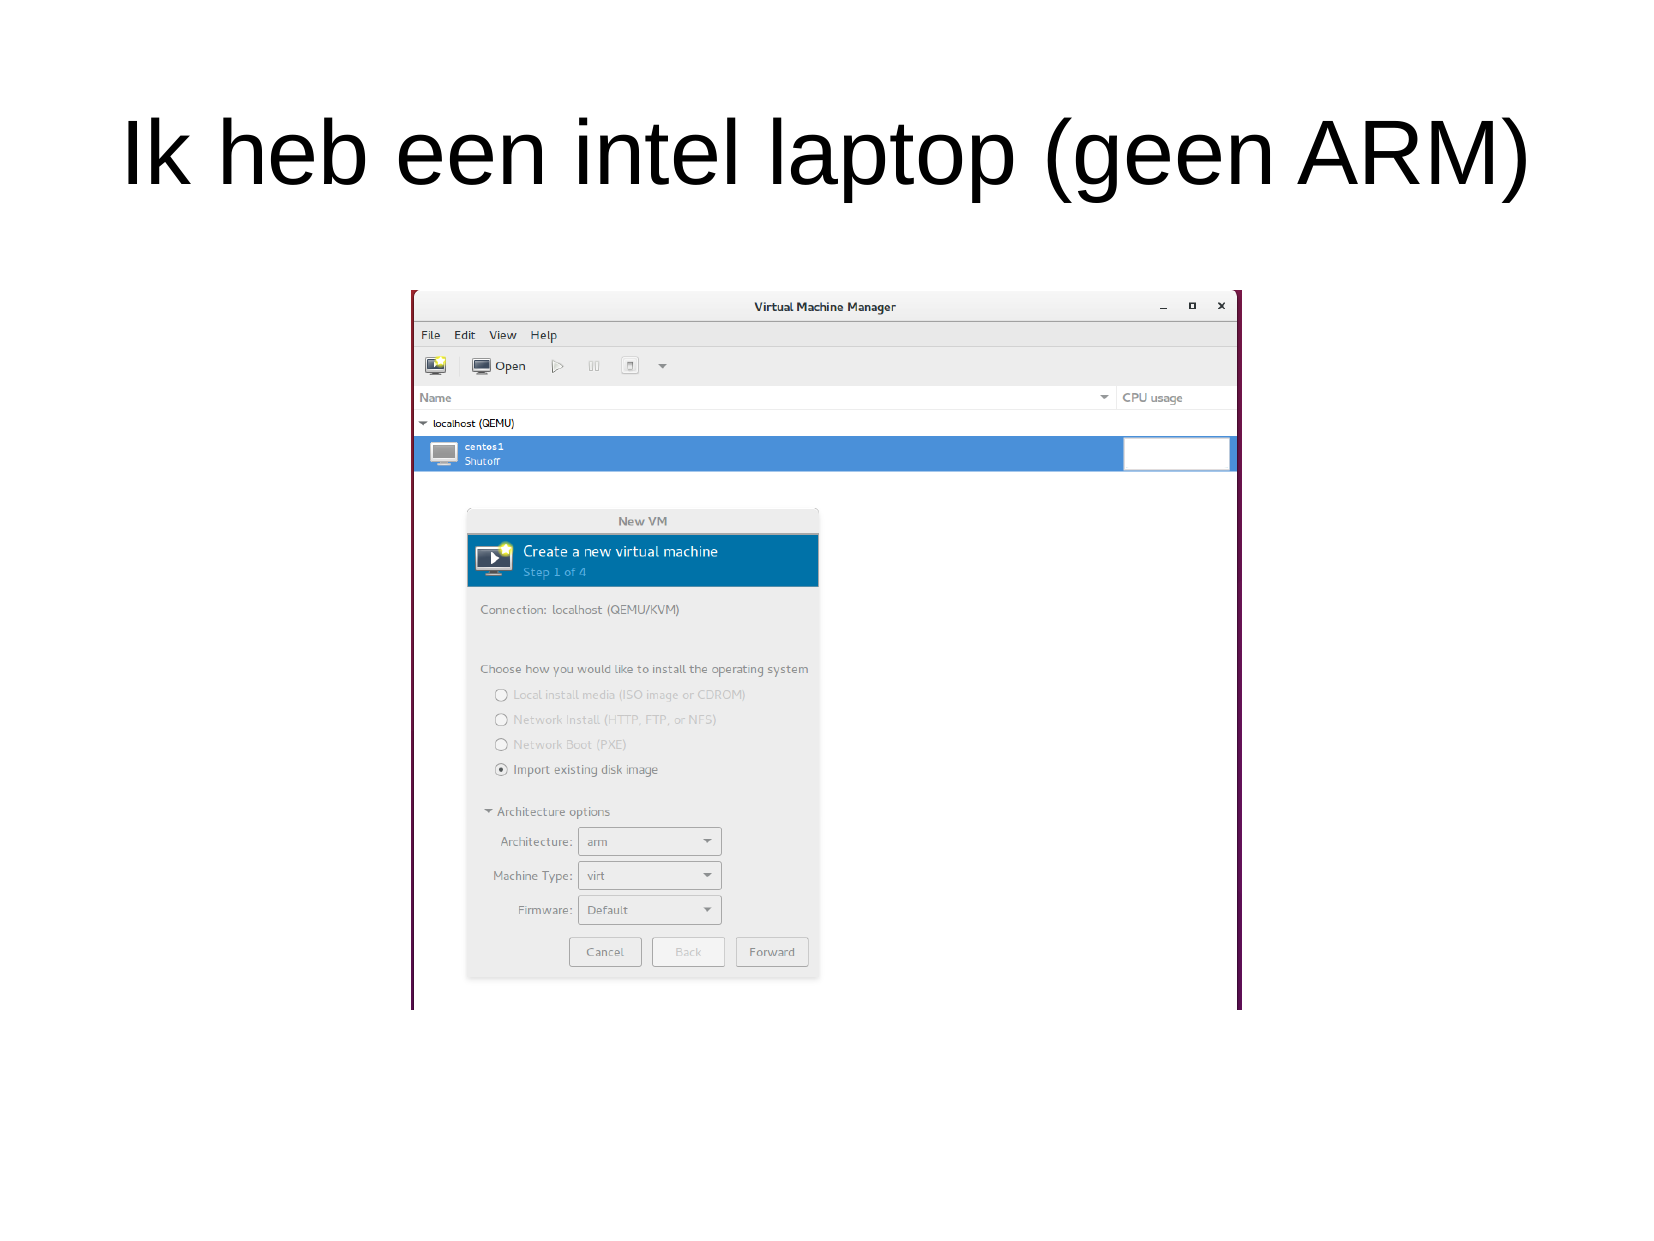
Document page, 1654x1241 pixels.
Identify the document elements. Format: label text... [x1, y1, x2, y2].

picture [411, 290, 1242, 1010]
title Ik heb een intel laptop (geen ARM) [82, 49, 1571, 257]
